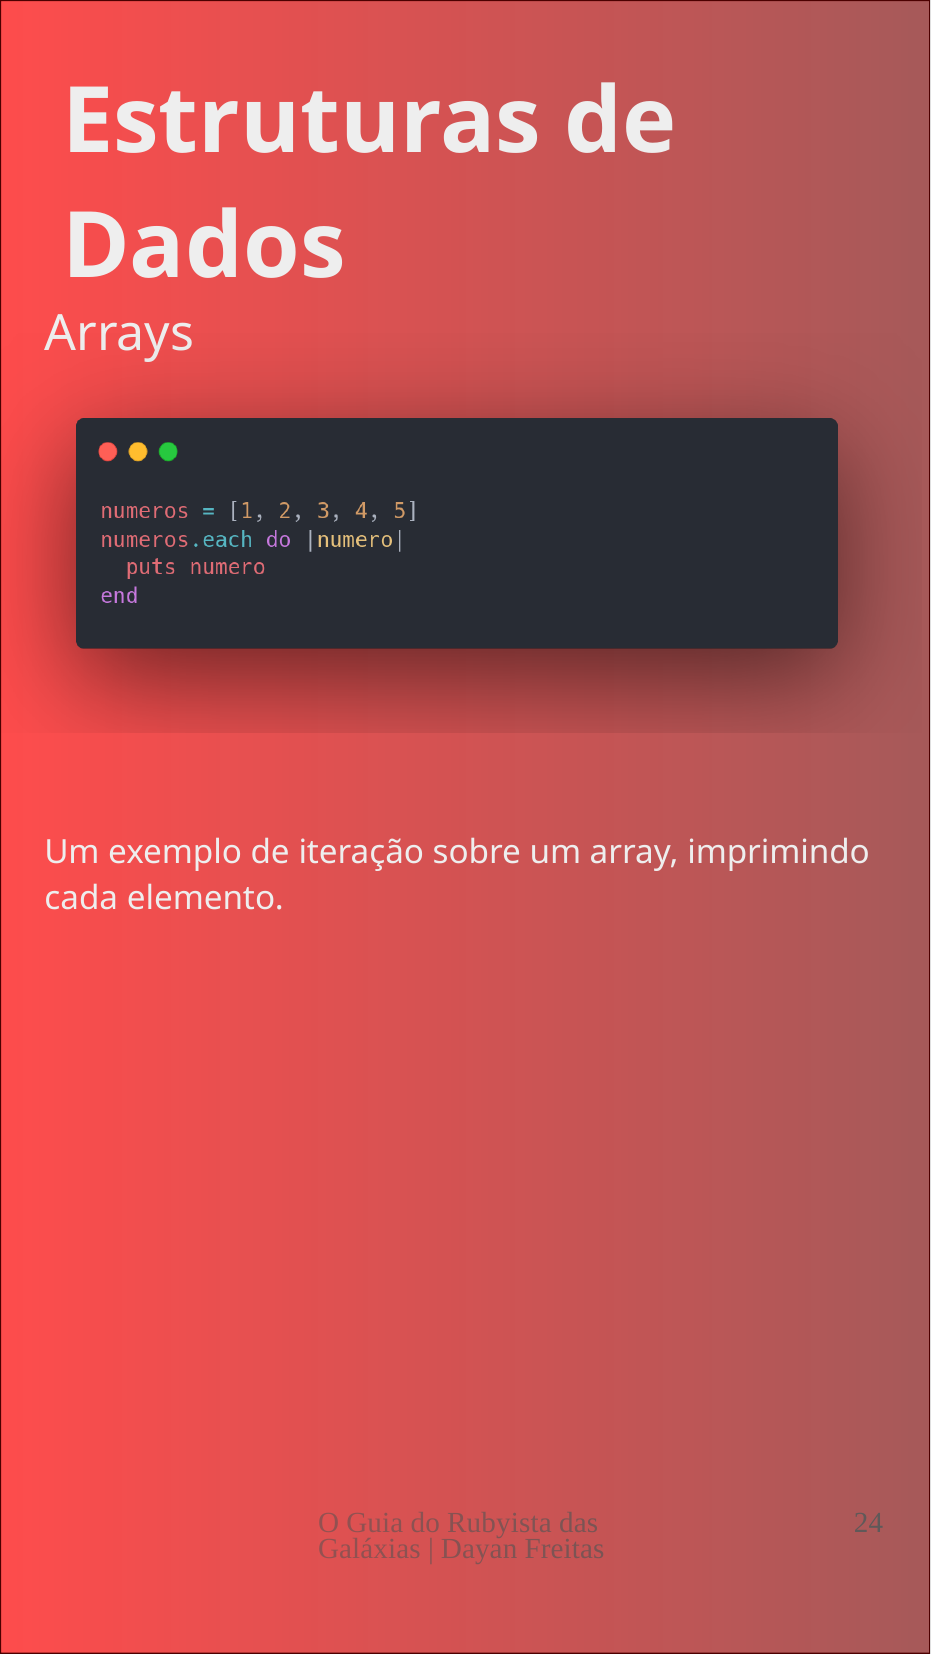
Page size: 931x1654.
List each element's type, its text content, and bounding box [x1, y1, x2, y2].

text_box Um exemplo de iteração sobre um array, imprimindo cada elemento. [0, 820, 922, 903]
text_box Arrays [0, 289, 922, 333]
text_box Estruturas de Dados [47, 47, 886, 289]
picture [0, 333, 922, 733]
text_box [260, 903, 270, 907]
text_box [0, 0, 931, 1654]
